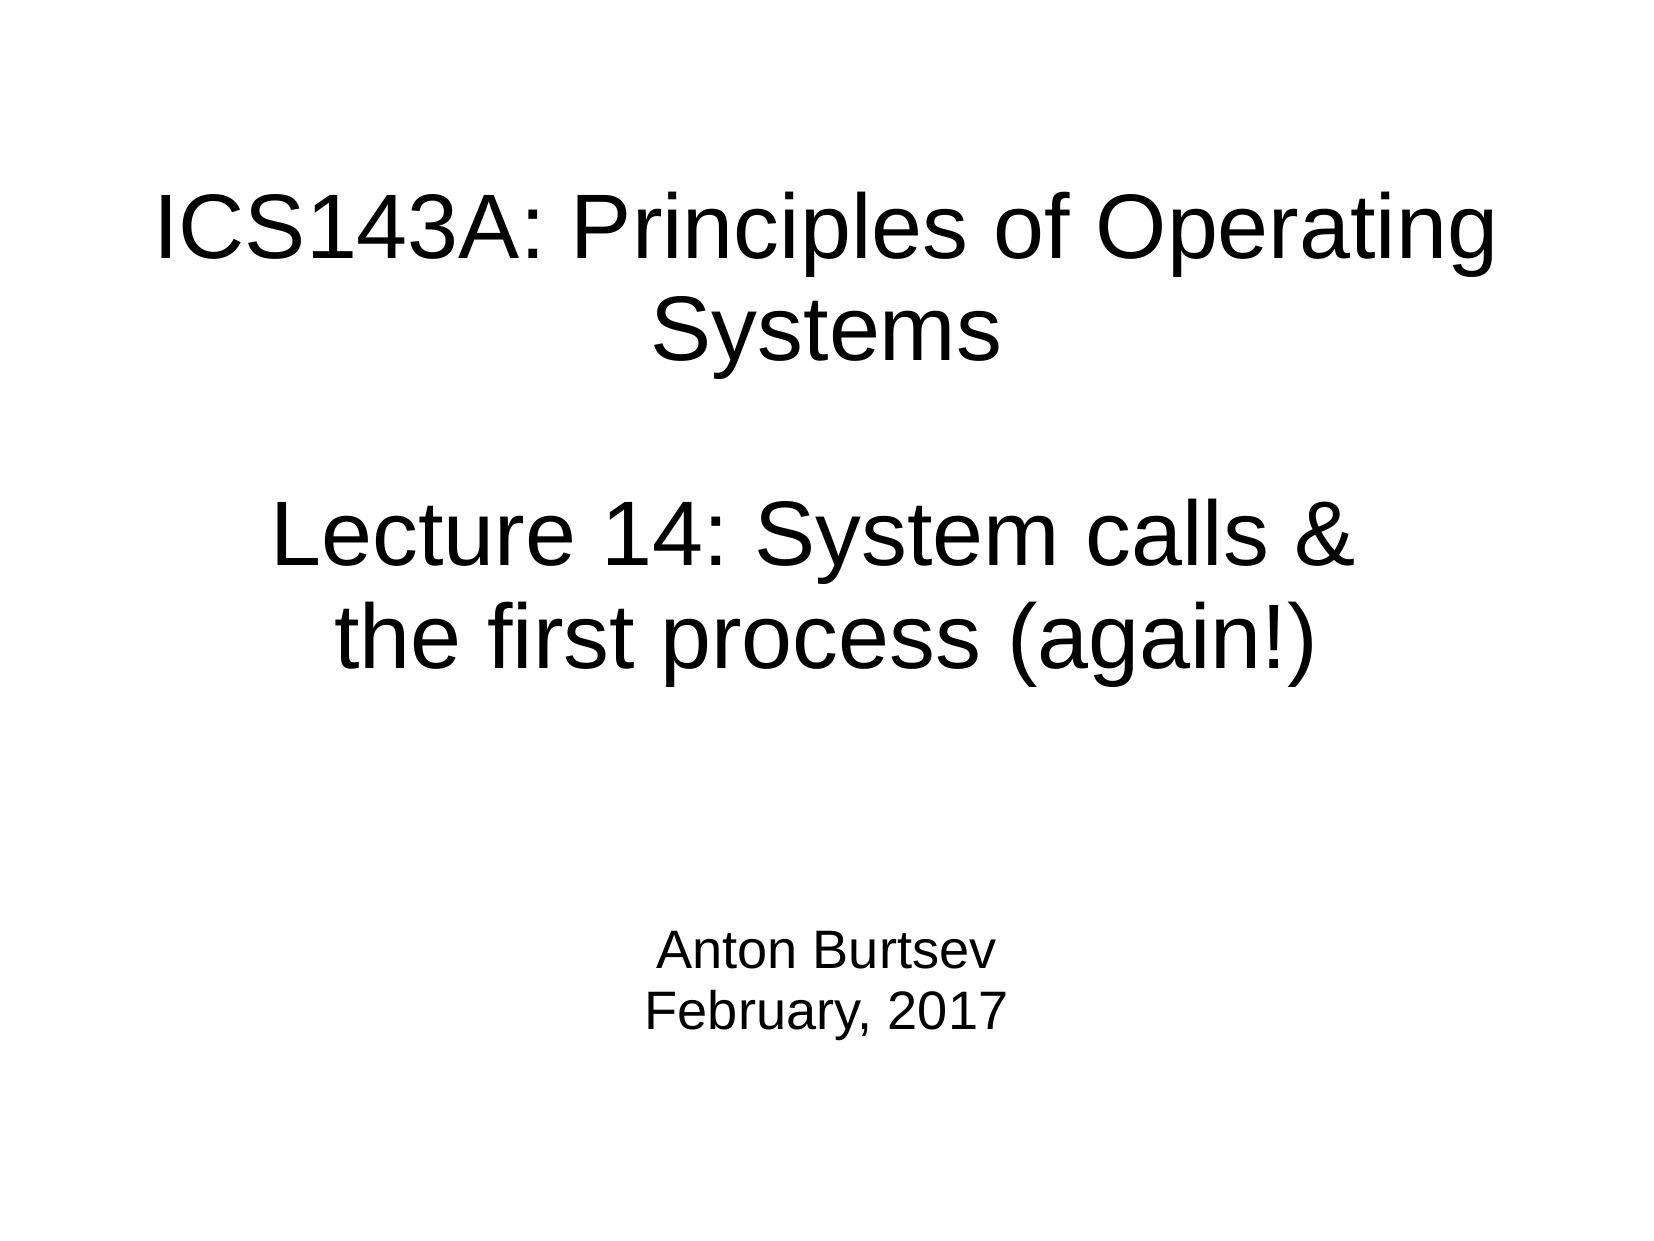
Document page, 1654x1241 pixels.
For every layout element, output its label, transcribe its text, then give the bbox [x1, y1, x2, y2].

subtitle Anton Burtsev February, 2017 [82, 637, 1571, 1109]
title ICS143A: Principles of Operating Systems Lecture 14: System calls & the first process (again!) [82, 113, 1571, 637]
